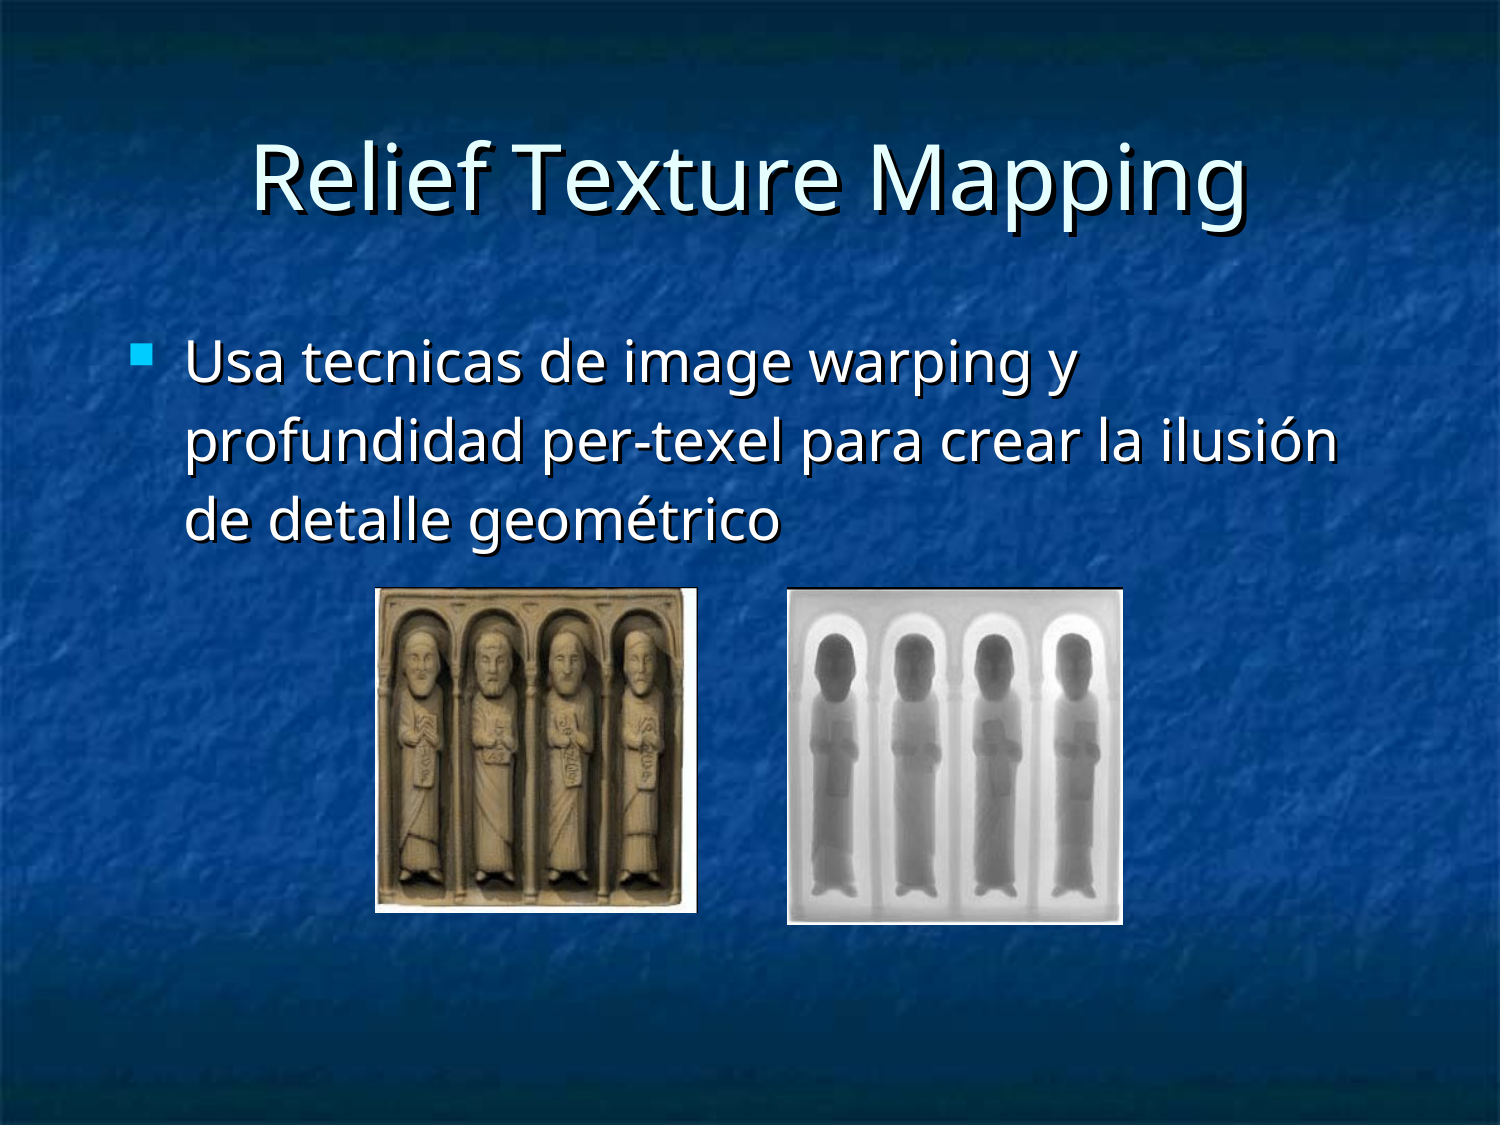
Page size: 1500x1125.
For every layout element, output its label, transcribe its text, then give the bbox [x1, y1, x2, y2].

picture [0, 0, 1500, 1125]
title Relief Texture Mapping [75, 62, 1426, 288]
list Usa tecnicas de image warping y profundidad per-texel para crear la ilusión de detalle geométrico [112, 312, 1375, 638]
